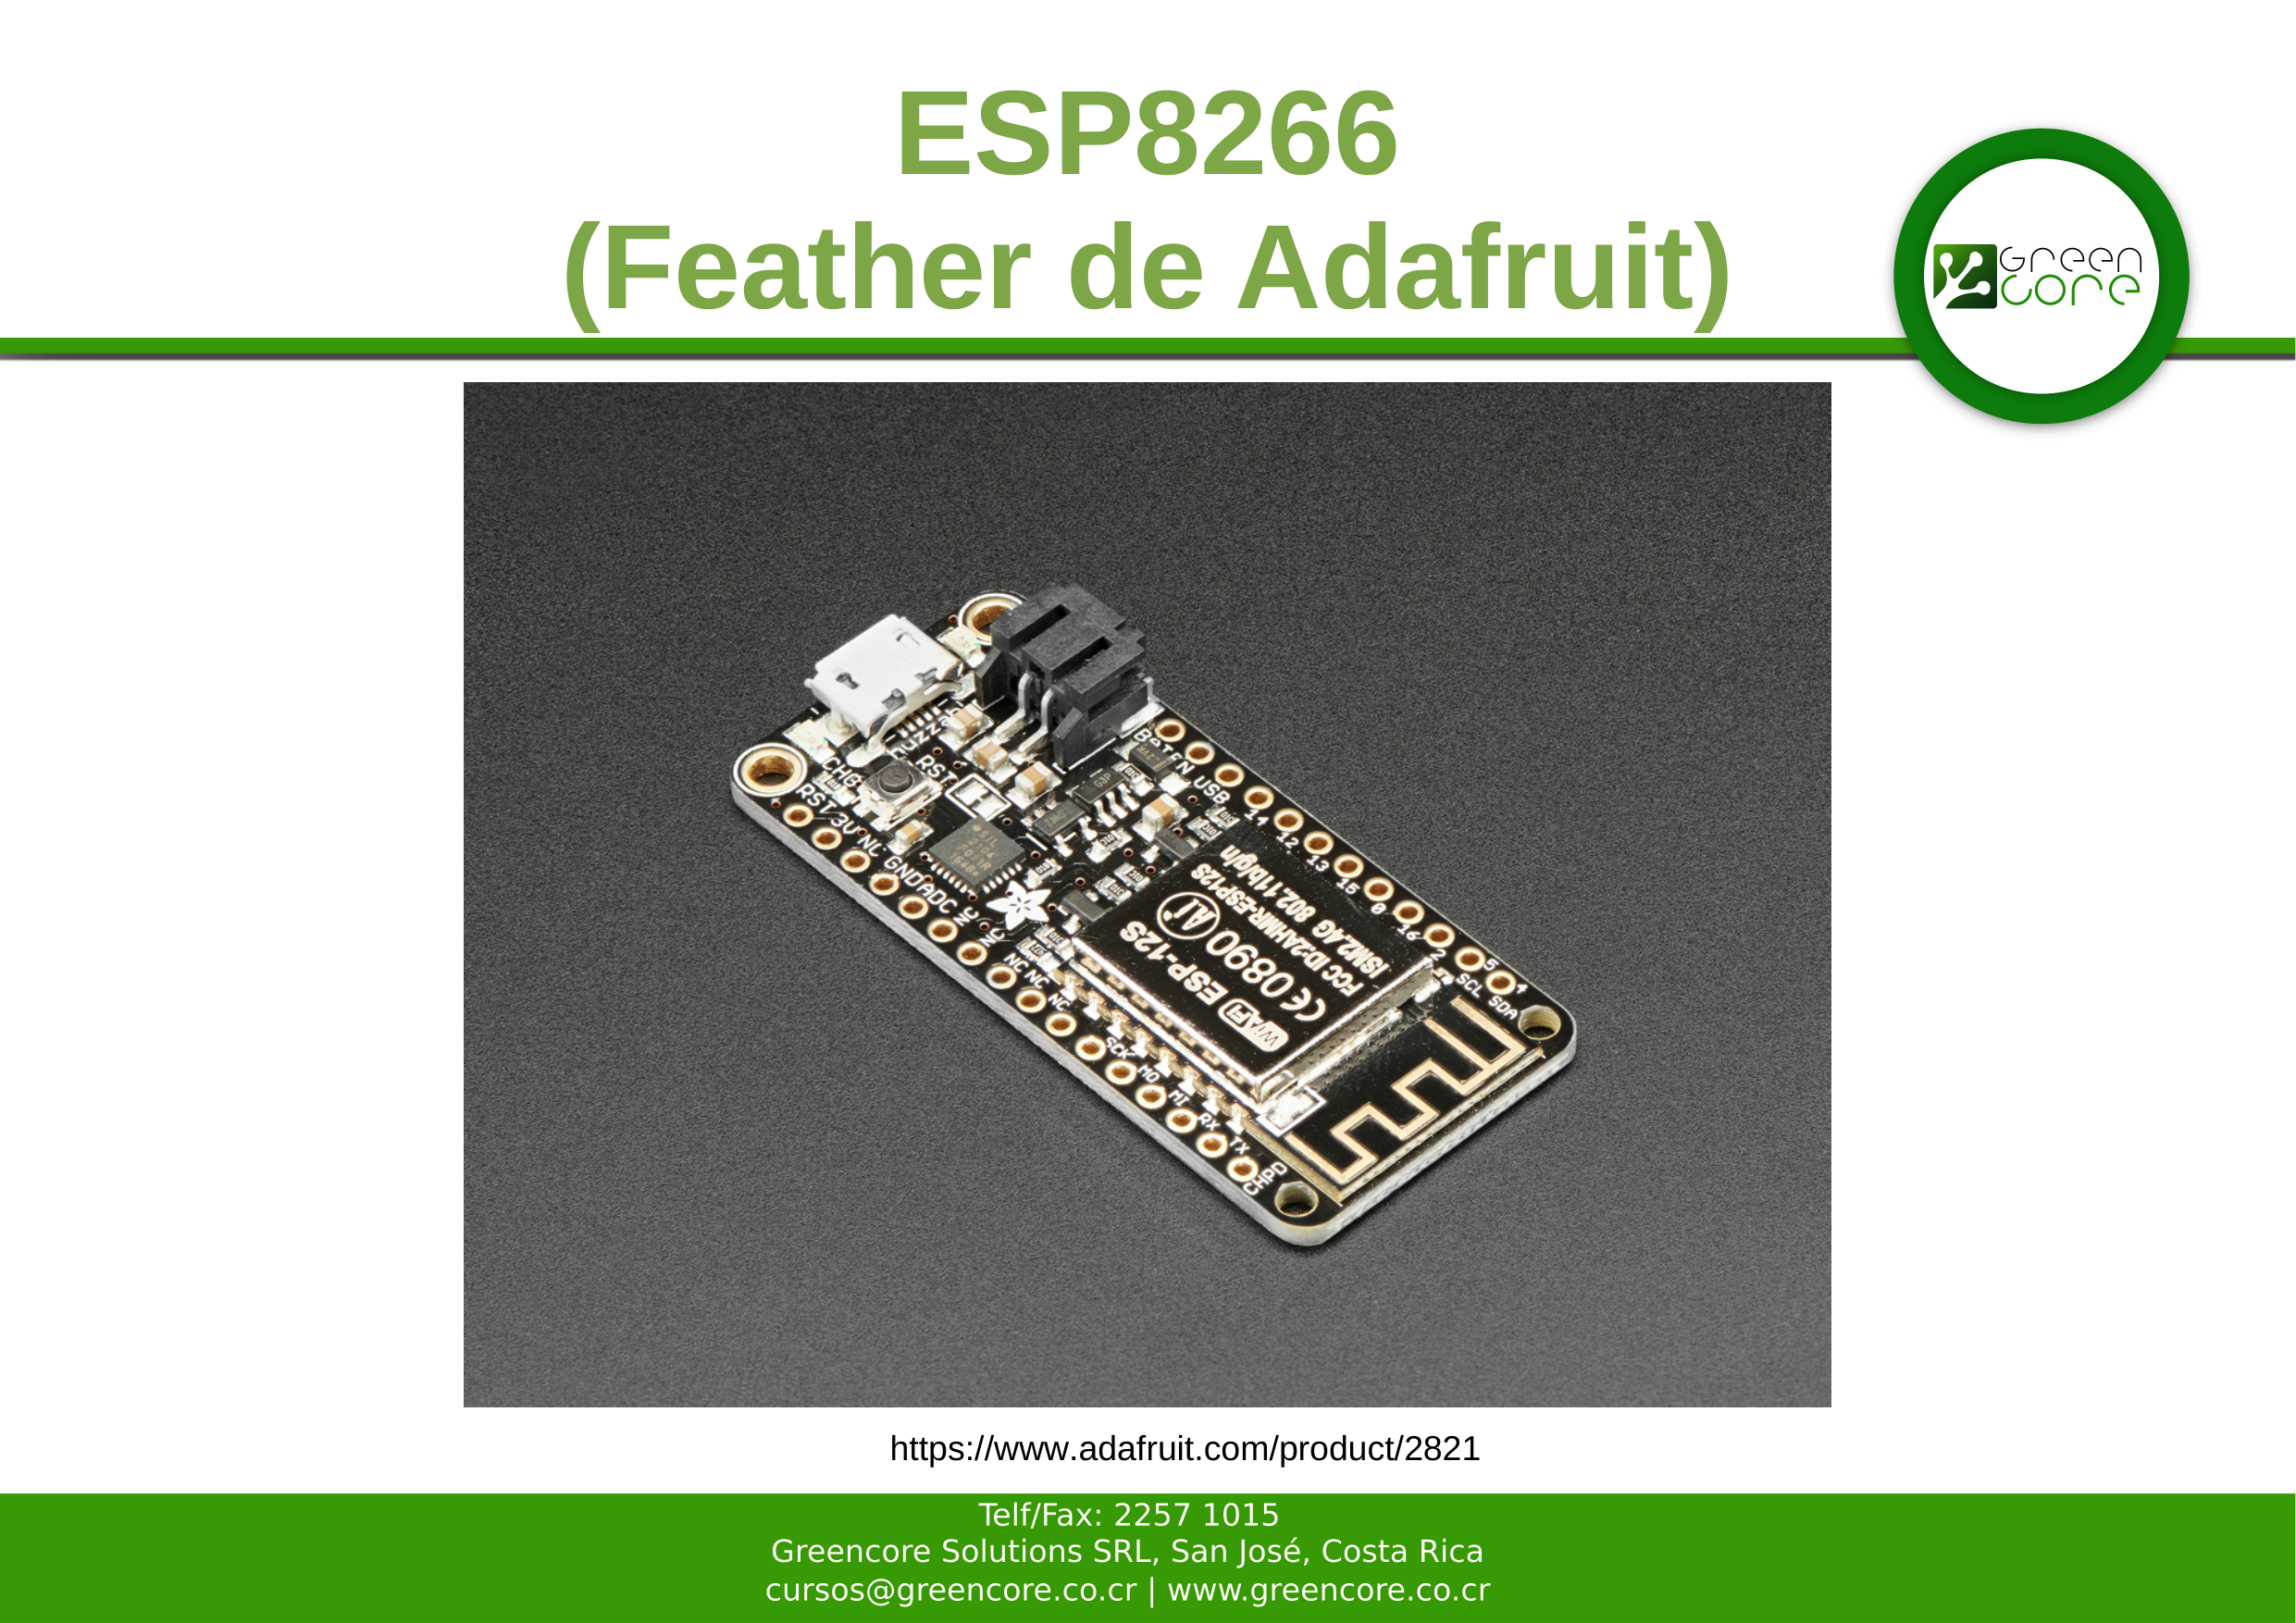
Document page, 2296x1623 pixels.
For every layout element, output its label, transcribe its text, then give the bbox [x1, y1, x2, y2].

text_box https://www.adafruit.com/product/2821 [875, 1422, 1496, 1475]
picture [0, 0, 2296, 1623]
title ESP8266 (Feather de Adafruit) [115, 64, 2181, 336]
